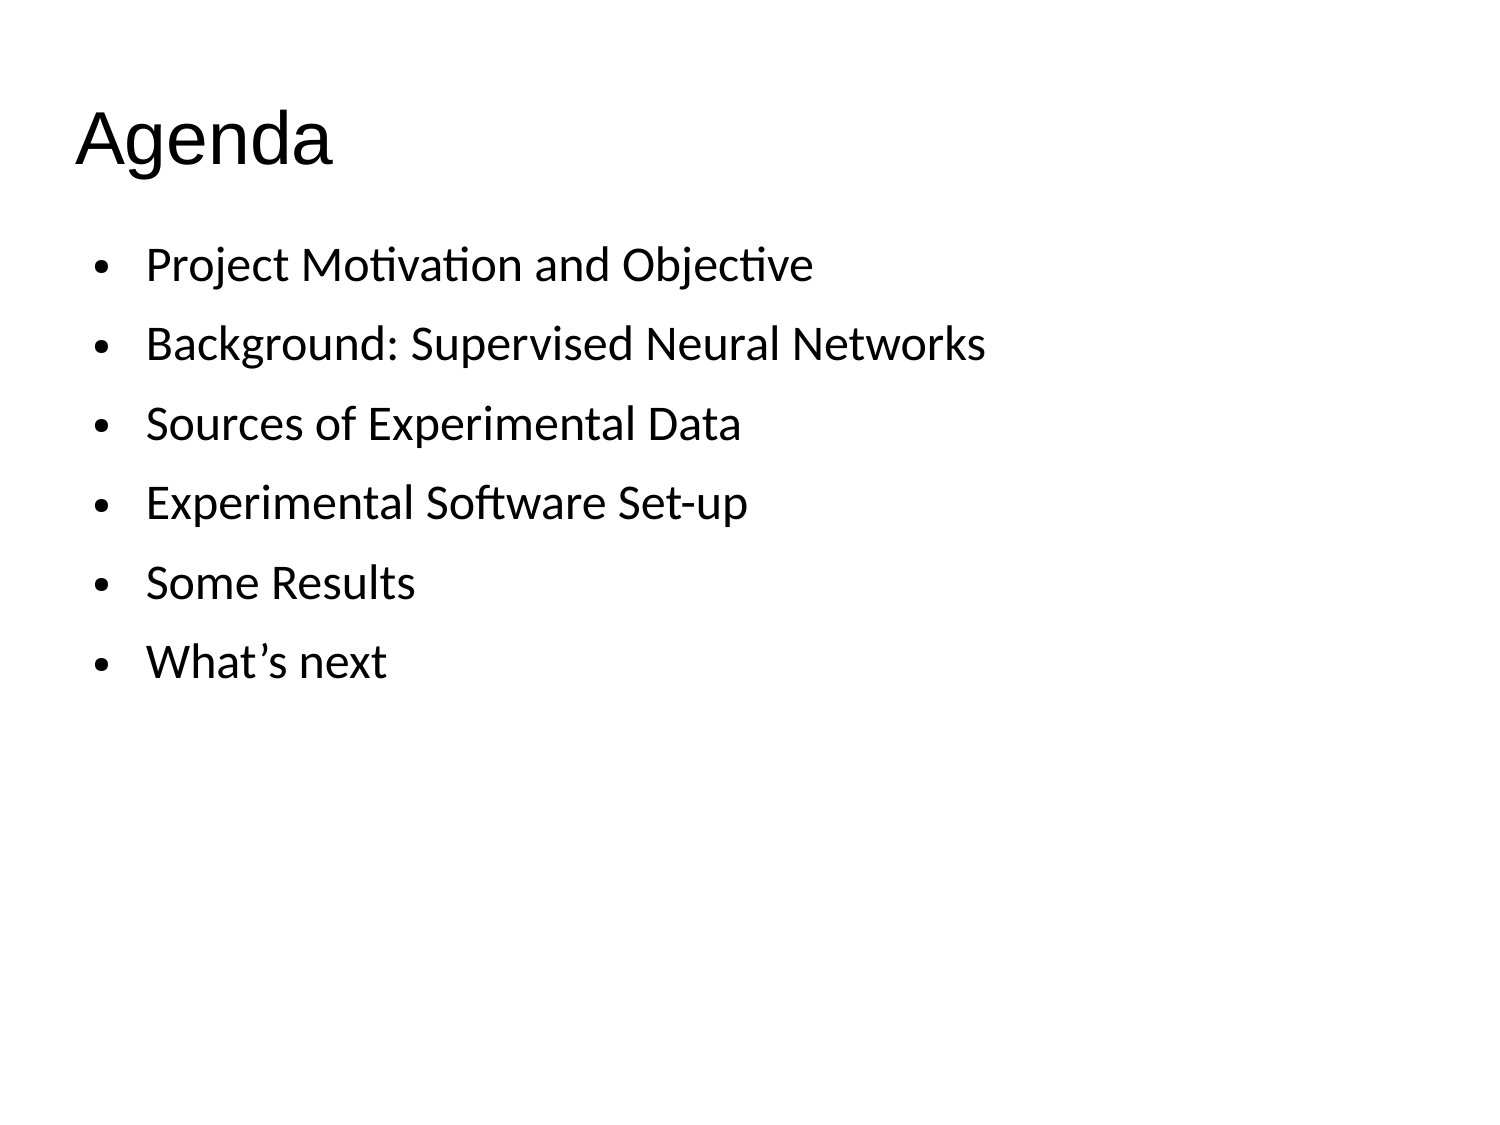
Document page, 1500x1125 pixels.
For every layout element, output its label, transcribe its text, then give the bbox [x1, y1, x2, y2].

title Agenda [75, 45, 1247, 233]
list Project Motivation and Objective Background: Supervised Neural Networks Sources of Experimental Data Experimental Software Set-up Some Results What’s next [75, 243, 1247, 1005]
